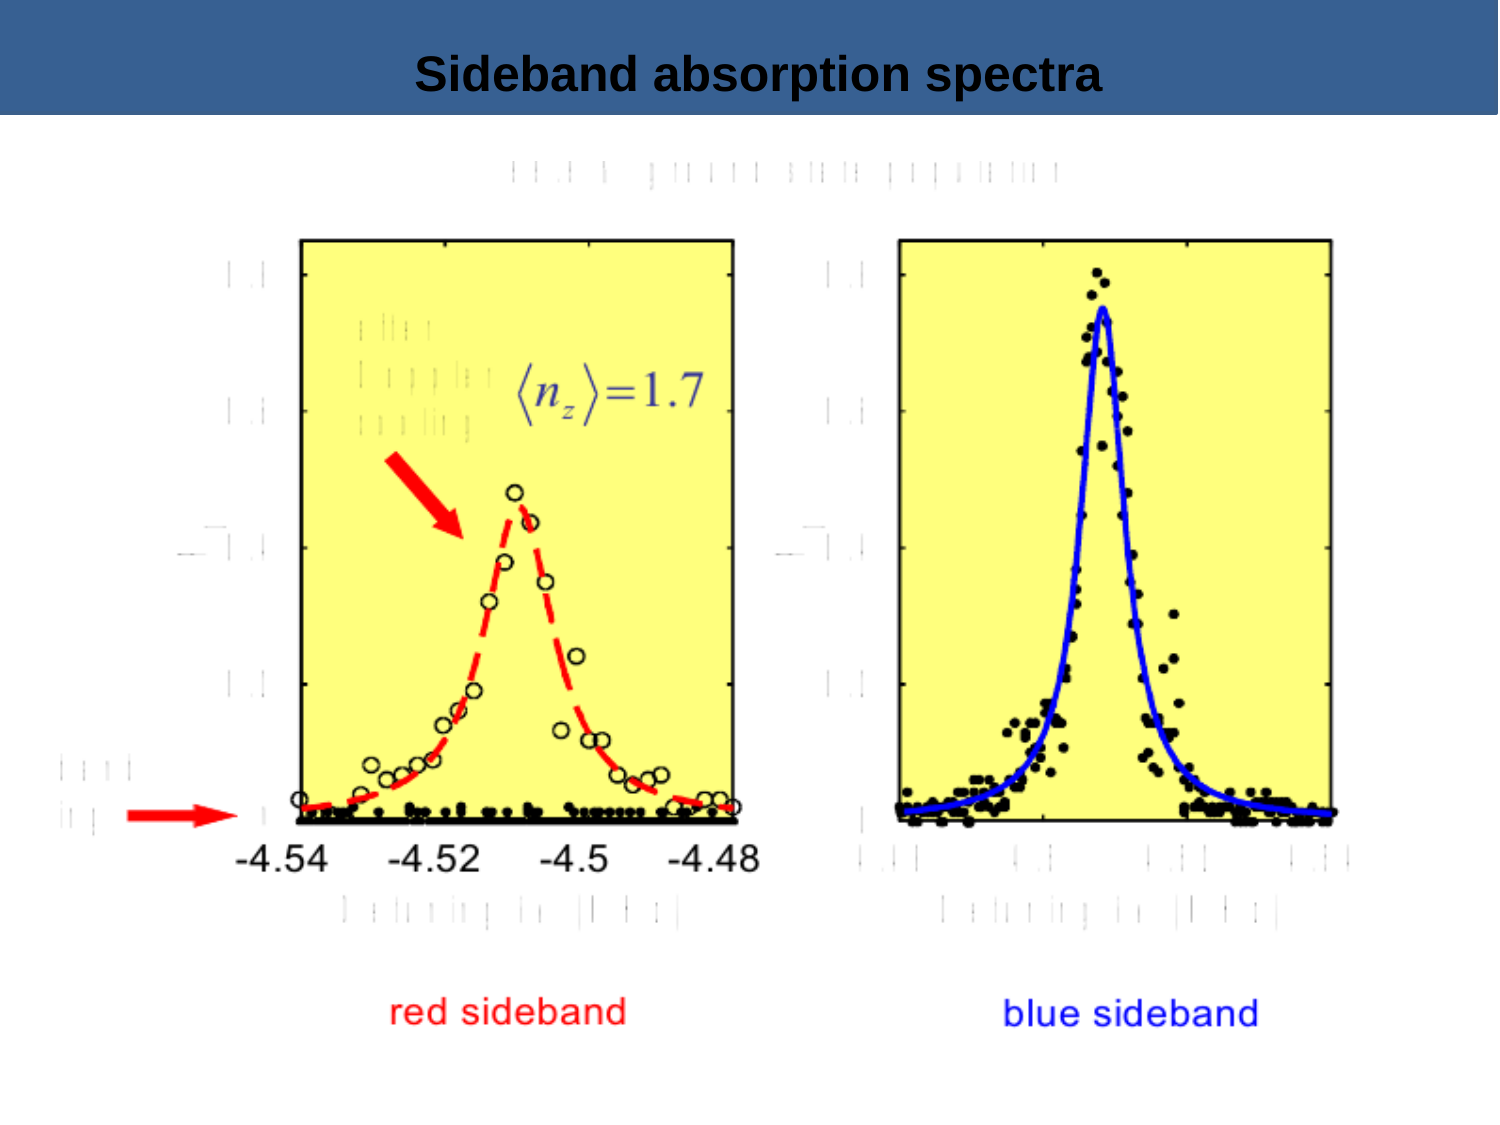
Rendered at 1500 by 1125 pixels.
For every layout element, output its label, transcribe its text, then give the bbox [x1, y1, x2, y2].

text_box Sideband absorption spectra [399, 33, 1119, 110]
picture [59, 161, 1402, 1103]
